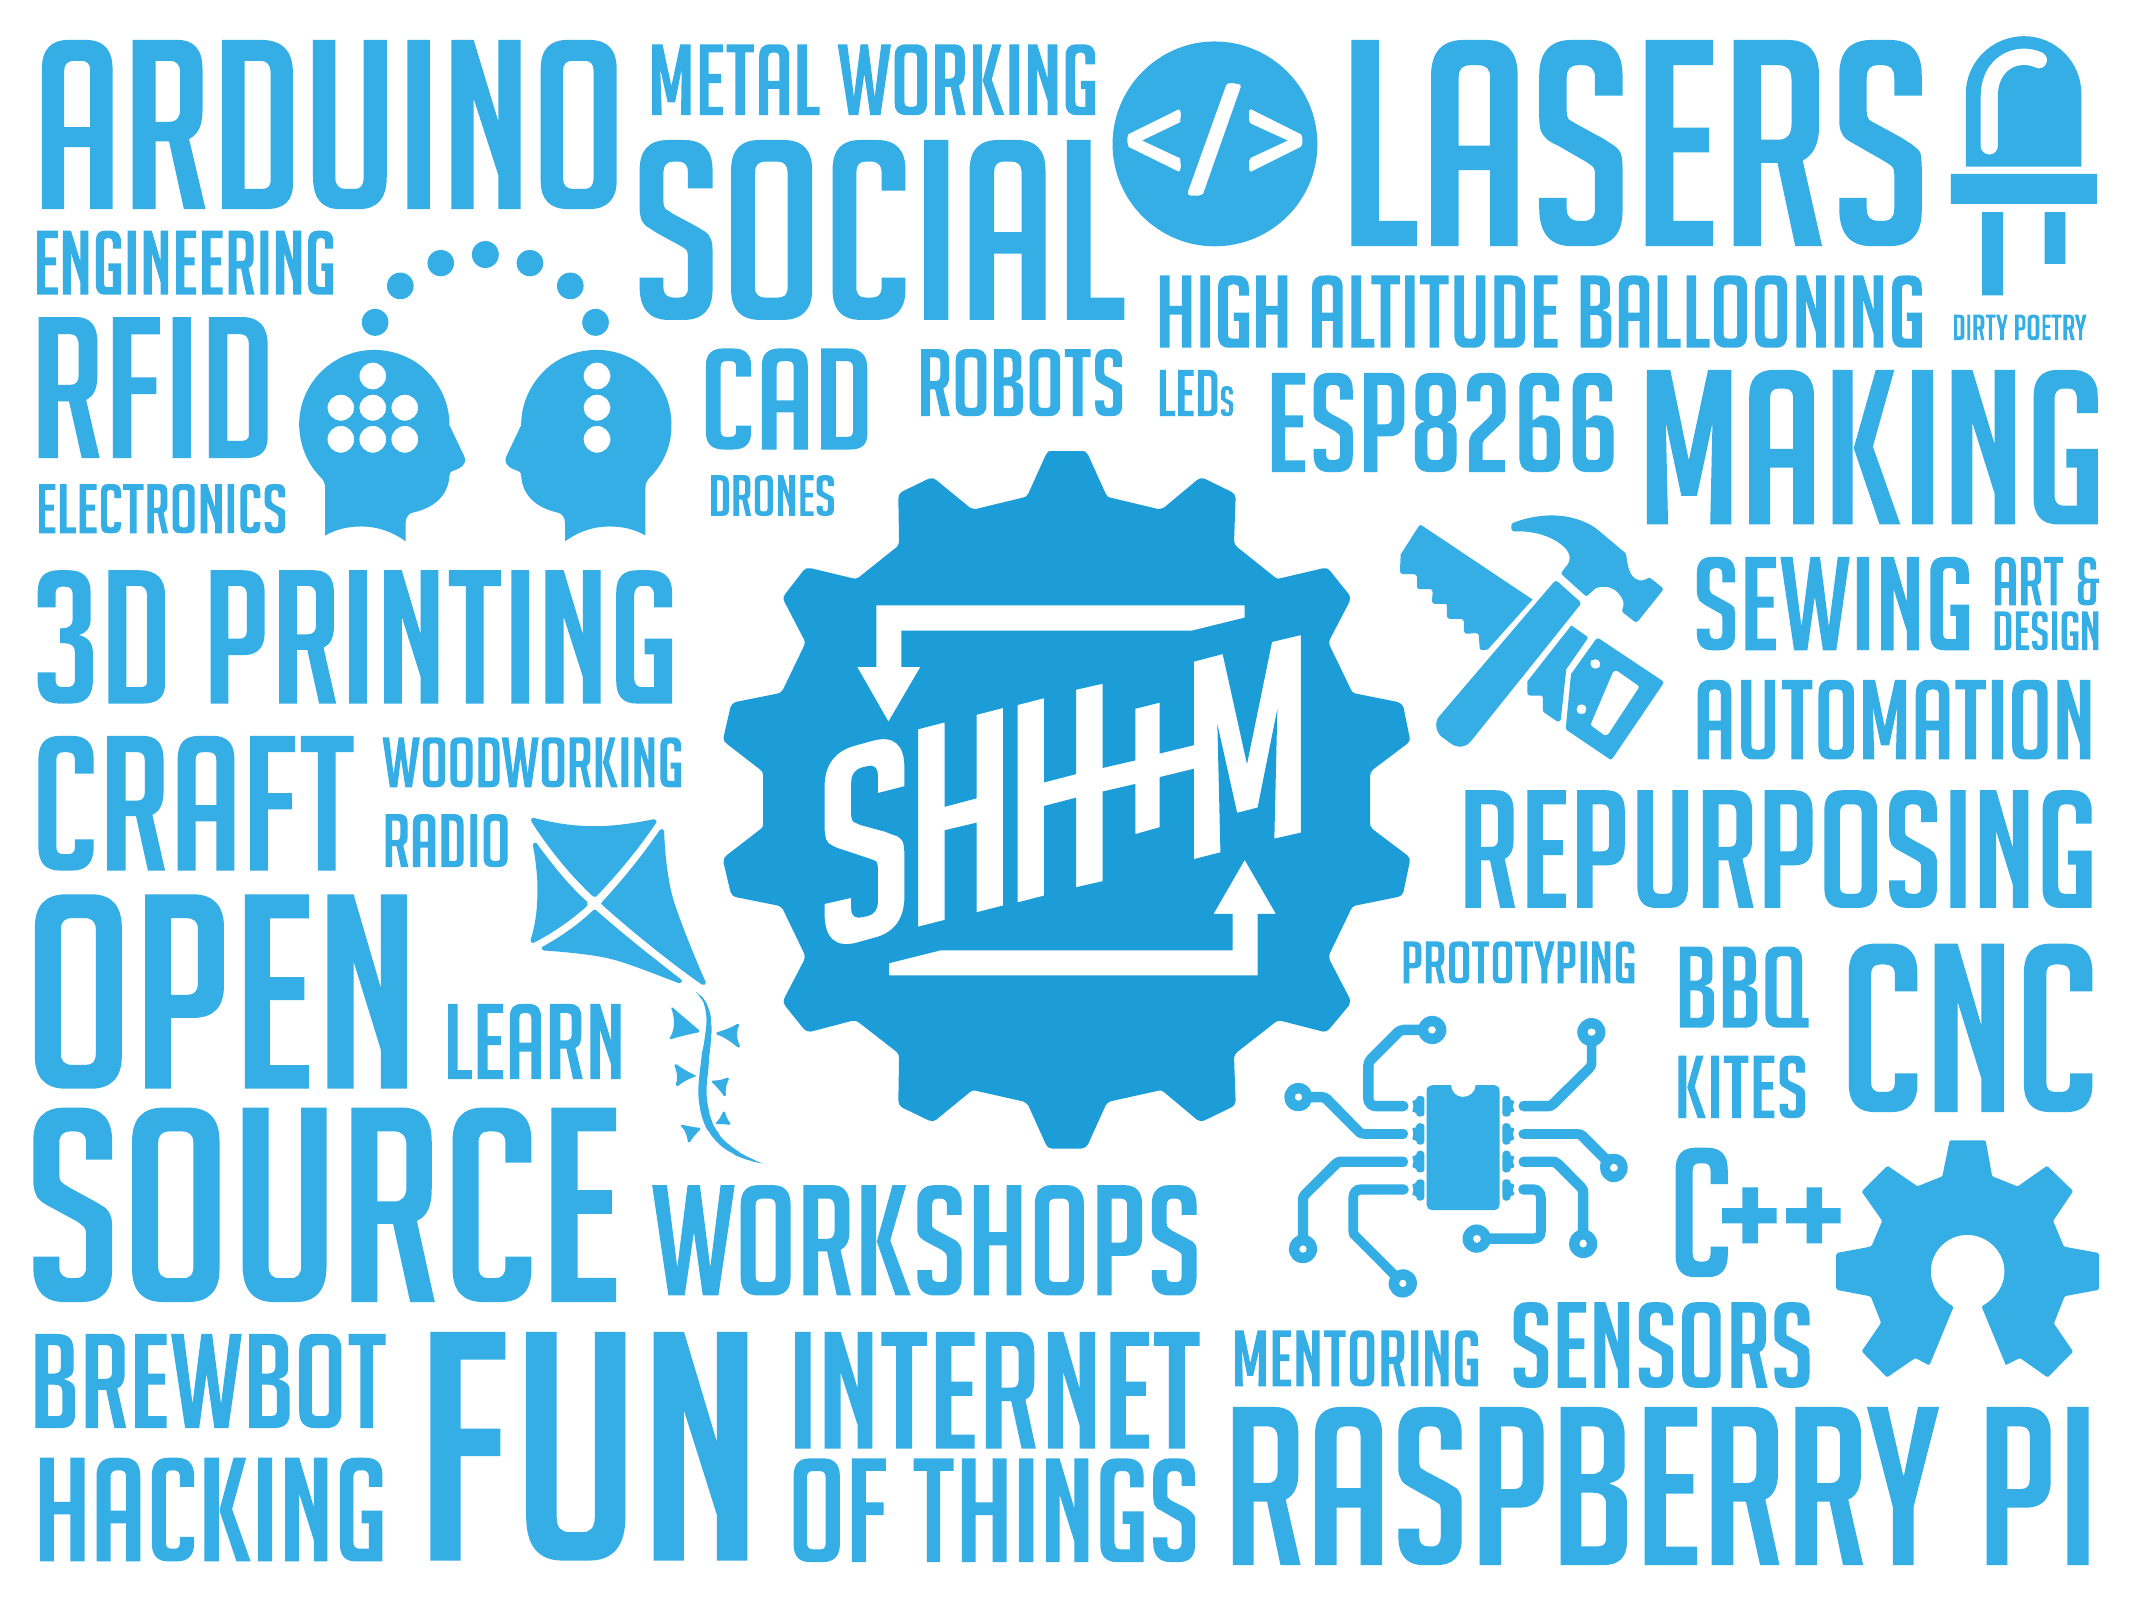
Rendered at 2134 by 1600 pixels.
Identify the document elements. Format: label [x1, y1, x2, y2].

text_box [1256, 275, 1288, 348]
text_box [452, 1107, 532, 1303]
text_box [1348, 1184, 1417, 1298]
text_box [132, 39, 206, 210]
text_box [1410, 941, 1422, 969]
text_box [1518, 1156, 1598, 1259]
text_box [1425, 1330, 1449, 1387]
text_box [1682, 1302, 1721, 1388]
text_box [1863, 679, 1907, 760]
text_box [2023, 943, 2093, 1113]
text_box [1973, 314, 2008, 341]
text_box [1272, 1330, 1291, 1387]
text_box [451, 39, 521, 210]
text_box [516, 249, 544, 277]
text_box [1702, 790, 1754, 908]
text_box [1930, 556, 1969, 651]
text_box [1965, 36, 2082, 167]
text_box [477, 1003, 504, 1080]
text_box [471, 241, 499, 269]
text_box [1502, 1123, 1515, 1145]
text_box [1848, 943, 1918, 1113]
text_box [1780, 556, 1850, 651]
text_box [1955, 679, 1986, 760]
text_box [1479, 1406, 1544, 1566]
text_box [851, 1458, 886, 1563]
text_box [1414, 372, 1457, 473]
text_box [172, 484, 195, 534]
text_box [1009, 44, 1020, 115]
text_box [1915, 679, 1950, 760]
text_box [1513, 1302, 1549, 1388]
text_box [1064, 349, 1091, 417]
text_box [509, 1003, 541, 1080]
text_box [1892, 275, 1922, 348]
text_box [299, 1333, 342, 1429]
text_box [1527, 625, 1588, 722]
text_box [1565, 638, 1664, 760]
text_box [177, 735, 235, 871]
text_box [1539, 39, 1623, 247]
text_box [1178, 369, 1194, 417]
text_box [821, 348, 868, 450]
text_box [279, 570, 337, 704]
text_box [384, 570, 439, 704]
text_box [1412, 1150, 1425, 1173]
text_box [1723, 1055, 1749, 1119]
text_box [501, 737, 539, 788]
text_box [582, 308, 609, 336]
text_box [1519, 372, 1560, 473]
text_box [1324, 1330, 1346, 1387]
text_box [837, 44, 891, 116]
text_box [1046, 1458, 1089, 1563]
text_box [2032, 611, 2048, 651]
text_box [696, 992, 723, 1148]
text_box [1425, 941, 1446, 984]
text_box [202, 230, 223, 295]
text_box [1028, 44, 1058, 116]
text_box [1779, 1055, 1806, 1119]
text_box [2082, 611, 2099, 651]
text_box [505, 349, 672, 542]
text_box [1856, 556, 1870, 651]
text_box [1097, 1185, 1143, 1296]
text_box [348, 1333, 386, 1429]
text_box [1711, 1055, 1720, 1119]
text_box [1271, 372, 1306, 451]
text_box [285, 1457, 328, 1562]
text_box [961, 1458, 1007, 1563]
text_box [1866, 1406, 1940, 1566]
text_box [244, 894, 309, 1089]
text_box [96, 1457, 141, 1562]
text_box [531, 817, 657, 897]
text_box [1065, 44, 1096, 116]
text_box [1696, 556, 1736, 651]
text_box [969, 139, 1046, 320]
text_box [1697, 679, 1732, 760]
text_box [1515, 941, 1555, 984]
text_box [1834, 275, 1845, 348]
text_box [108, 570, 166, 704]
text_box [1412, 1095, 1425, 1117]
text_box [264, 484, 286, 534]
text_box [59, 484, 76, 534]
text_box [1511, 515, 1663, 623]
text_box [1741, 679, 1776, 760]
text_box [1950, 790, 1966, 908]
text_box [973, 1185, 1022, 1296]
text_box [427, 249, 455, 277]
text_box [795, 1331, 811, 1449]
text_box [1527, 790, 1566, 908]
text_box [832, 139, 906, 320]
text_box [1235, 1330, 1266, 1387]
text_box [1572, 372, 1614, 473]
text_box [2044, 212, 2066, 264]
text_box [1462, 1184, 1546, 1253]
text_box [1426, 1085, 1500, 1211]
text_box [258, 1457, 273, 1562]
text_box [385, 814, 409, 868]
text_box [595, 737, 618, 788]
text_box [1455, 1330, 1479, 1387]
text_box [1351, 275, 1375, 348]
text_box [680, 1124, 701, 1143]
text_box [2042, 314, 2062, 341]
text_box [1465, 790, 1516, 908]
text_box [299, 349, 466, 542]
picture [723, 451, 1410, 1149]
text_box [1159, 369, 1176, 417]
text_box [228, 230, 255, 295]
text_box [674, 1064, 696, 1086]
text_box [1466, 372, 1506, 473]
text_box [448, 570, 502, 704]
text_box [1745, 556, 1776, 651]
text_box [634, 737, 655, 788]
text_box [382, 737, 420, 788]
text_box [541, 909, 682, 984]
text_box [79, 484, 97, 534]
text_box [1200, 275, 1210, 348]
text_box [1781, 679, 1813, 760]
text_box [1221, 386, 1233, 417]
text_box [716, 1112, 723, 1125]
text_box [240, 484, 261, 534]
text_box [227, 484, 235, 534]
text_box [1518, 1017, 1606, 1112]
text_box [705, 348, 752, 450]
text_box [41, 39, 113, 210]
text_box [1967, 314, 1971, 341]
text_box [2052, 611, 2058, 651]
text_box [127, 230, 136, 295]
text_box [1824, 790, 1878, 908]
text_box [85, 1333, 127, 1429]
text_box [478, 737, 500, 788]
text_box [275, 230, 302, 295]
text_box [2077, 556, 2100, 606]
text_box [759, 44, 790, 116]
text_box [260, 230, 269, 295]
text_box [101, 484, 122, 534]
text_box [1580, 275, 1612, 348]
text_box [1644, 1406, 1698, 1566]
text_box [1675, 1147, 1728, 1278]
text_box [1657, 275, 1681, 348]
text_box [422, 737, 446, 788]
text_box [935, 44, 966, 116]
text_box [894, 44, 927, 116]
text_box [1288, 1156, 1409, 1264]
text_box [483, 814, 508, 868]
text_box [1410, 525, 1533, 651]
text_box [540, 39, 617, 210]
text_box [1679, 946, 1715, 1028]
text_box [652, 44, 691, 116]
text_box [204, 1457, 251, 1562]
text_box [541, 737, 565, 788]
text_box [2067, 1406, 2089, 1566]
text_box [601, 828, 706, 985]
text_box [448, 1003, 472, 1080]
text_box [1934, 943, 2004, 1113]
text_box [1405, 275, 1415, 348]
text_box [917, 1185, 962, 1296]
text_box [1159, 275, 1192, 348]
text_box [151, 1457, 195, 1562]
text_box [1646, 369, 1732, 525]
text_box [1722, 946, 1758, 1028]
text_box [1371, 275, 1400, 348]
text_box [2061, 611, 2079, 651]
text_box [34, 894, 122, 1089]
text_box [208, 317, 268, 459]
text_box [1110, 1331, 1149, 1449]
text_box [386, 272, 414, 300]
text_box [1472, 941, 1490, 984]
text_box [1618, 275, 1650, 348]
text_box [200, 484, 222, 534]
text_box [95, 230, 122, 295]
text_box [726, 44, 754, 116]
text_box [1711, 1406, 1780, 1566]
text_box [1839, 39, 1922, 247]
text_box [2015, 611, 2030, 651]
text_box [699, 44, 723, 116]
text_box [312, 39, 387, 210]
text_box [1315, 1406, 1383, 1566]
text_box [1678, 1055, 1706, 1119]
text_box [147, 484, 169, 534]
text_box [973, 44, 1005, 116]
text_box [1795, 1406, 1864, 1566]
text_box [1047, 1331, 1096, 1449]
text_box [1154, 1331, 1200, 1449]
text_box [1577, 790, 1625, 908]
text_box [2015, 314, 2026, 341]
text_box [669, 1007, 700, 1040]
text_box [935, 1331, 975, 1449]
text_box [1764, 790, 1813, 908]
text_box [1786, 1187, 1841, 1244]
text_box [441, 814, 464, 868]
text_box [1410, 1015, 1447, 1045]
text_box [172, 317, 191, 459]
text_box [1412, 1123, 1425, 1145]
text_box [1034, 1185, 1084, 1296]
text_box [107, 735, 166, 871]
text_box [725, 1149, 764, 1164]
text_box [123, 484, 144, 534]
text_box [1722, 1187, 1777, 1244]
text_box [1950, 173, 2097, 204]
text_box [1492, 941, 1513, 984]
text_box [1066, 139, 1125, 320]
text_box [824, 1331, 873, 1449]
text_box [39, 1457, 85, 1562]
text_box [1615, 941, 1635, 984]
text_box [1765, 946, 1809, 1028]
text_box [2057, 679, 2091, 760]
text_box [1912, 369, 1934, 525]
text_box [1502, 1095, 1515, 1117]
text_box [1095, 349, 1123, 417]
text_box [1502, 1179, 1515, 1201]
text_box [569, 737, 592, 788]
text_box [590, 1003, 621, 1080]
text_box [1749, 369, 1814, 525]
text_box [361, 308, 389, 336]
text_box [339, 1457, 383, 1562]
text_box [1954, 314, 1965, 341]
text_box [349, 570, 367, 704]
text_box [1714, 275, 1747, 348]
text_box [1364, 372, 1405, 451]
text_box [881, 1331, 927, 1449]
text_box [1638, 1302, 1674, 1388]
text_box [994, 349, 1023, 417]
text_box [242, 1107, 327, 1303]
text_box [1019, 1458, 1034, 1563]
text_box [1454, 275, 1486, 348]
text_box [132, 1107, 220, 1303]
text_box [1982, 212, 2004, 296]
text_box [2042, 790, 2092, 908]
text_box [308, 230, 334, 295]
text_box [955, 349, 987, 417]
text_box [1029, 349, 1061, 417]
text_box [1198, 369, 1218, 417]
text_box [1733, 39, 1823, 247]
text_box [985, 1331, 1036, 1449]
text_box [1889, 790, 1937, 908]
text_box [1151, 1185, 1197, 1296]
text_box [913, 1458, 954, 1563]
text_box [1991, 679, 2004, 760]
text_box [1986, 1406, 2051, 1566]
text_box [1832, 369, 1901, 525]
text_box [412, 814, 436, 868]
text_box [1560, 1406, 1627, 1566]
text_box [2021, 556, 2042, 606]
text_box [639, 139, 713, 320]
text_box [1518, 1129, 1628, 1183]
text_box [351, 1107, 435, 1303]
text_box [1557, 1302, 1587, 1388]
text_box [797, 44, 820, 116]
text_box [210, 570, 265, 704]
text_box [37, 570, 93, 704]
text_box [1755, 275, 1788, 348]
text_box [1100, 1458, 1144, 1563]
text_box [1557, 941, 1576, 984]
text_box [1218, 275, 1249, 348]
text_box [1313, 372, 1353, 451]
text_box [1594, 1302, 1630, 1388]
text_box [1436, 580, 1581, 747]
text_box [145, 894, 224, 1089]
text_box [1637, 790, 1689, 908]
text_box [530, 842, 588, 943]
text_box [222, 39, 293, 210]
text_box [1411, 1330, 1419, 1387]
text_box [1449, 941, 1470, 984]
text_box [511, 570, 530, 704]
text_box [171, 1333, 242, 1429]
text_box [1731, 1302, 1768, 1388]
text_box [556, 272, 584, 300]
text_box [1494, 275, 1526, 348]
text_box [616, 570, 673, 704]
text_box [430, 1331, 506, 1561]
text_box [1580, 941, 1587, 984]
text_box [37, 230, 58, 295]
text_box [545, 570, 601, 704]
text_box [803, 1185, 851, 1296]
text_box [33, 1107, 113, 1303]
text_box [652, 1185, 735, 1296]
text_box [470, 814, 477, 867]
text_box [1753, 1055, 1775, 1119]
text_box [761, 348, 808, 450]
text_box [1645, 39, 1714, 247]
text_box [1534, 275, 1558, 348]
text_box [731, 139, 813, 320]
text_box [921, 349, 950, 417]
text_box [861, 1185, 911, 1296]
text_box [1592, 941, 1611, 984]
text_box [1853, 275, 1884, 348]
text_box [621, 737, 629, 788]
text_box [1351, 39, 1418, 247]
text_box [1312, 275, 1343, 348]
text_box [250, 735, 295, 871]
text_box [1818, 679, 1854, 760]
text_box [1994, 556, 2016, 606]
text_box [176, 230, 197, 295]
text_box [660, 737, 682, 788]
text_box [1881, 556, 1919, 651]
text_box [1774, 1302, 1810, 1388]
text_box [1412, 1179, 1425, 1201]
text_box [1686, 275, 1710, 348]
text_box [1994, 611, 2012, 651]
text_box [1349, 1330, 1375, 1387]
text_box [1502, 1150, 1515, 1173]
text_box [551, 1107, 617, 1303]
text_box [2044, 556, 2064, 606]
text_box [653, 1331, 748, 1561]
text_box [1979, 790, 2029, 908]
text_box [711, 475, 723, 516]
text_box [39, 484, 56, 534]
text_box [300, 735, 354, 871]
text_box [1431, 39, 1518, 247]
text_box [1836, 1140, 2100, 1377]
text_box [1796, 275, 1826, 348]
text_box [2012, 679, 2048, 760]
text_box [62, 230, 89, 295]
text_box [143, 230, 169, 295]
text_box [526, 1331, 626, 1561]
text_box [2027, 314, 2040, 341]
text_box [711, 1079, 723, 1095]
text_box [249, 1333, 290, 1429]
text_box [1296, 1330, 1320, 1387]
text_box [1419, 275, 1449, 348]
text_box [924, 139, 949, 320]
text_box [38, 317, 100, 459]
text_box [1381, 1330, 1406, 1387]
text_box [1951, 369, 2016, 525]
text_box [1153, 1458, 1196, 1563]
text_box [38, 735, 94, 871]
text_box [2063, 314, 2087, 341]
text_box [407, 39, 430, 210]
text_box [1112, 41, 1318, 247]
text_box [2033, 369, 2098, 525]
text_box [716, 1030, 723, 1038]
text_box [35, 1333, 76, 1429]
text_box [112, 317, 160, 459]
text_box [327, 894, 407, 1089]
text_box [450, 737, 473, 788]
text_box [1232, 1406, 1301, 1566]
text_box [549, 1003, 583, 1080]
text_box [135, 1333, 167, 1429]
text_box [740, 1185, 791, 1296]
text_box [793, 1458, 840, 1563]
text_box [1398, 1406, 1462, 1566]
